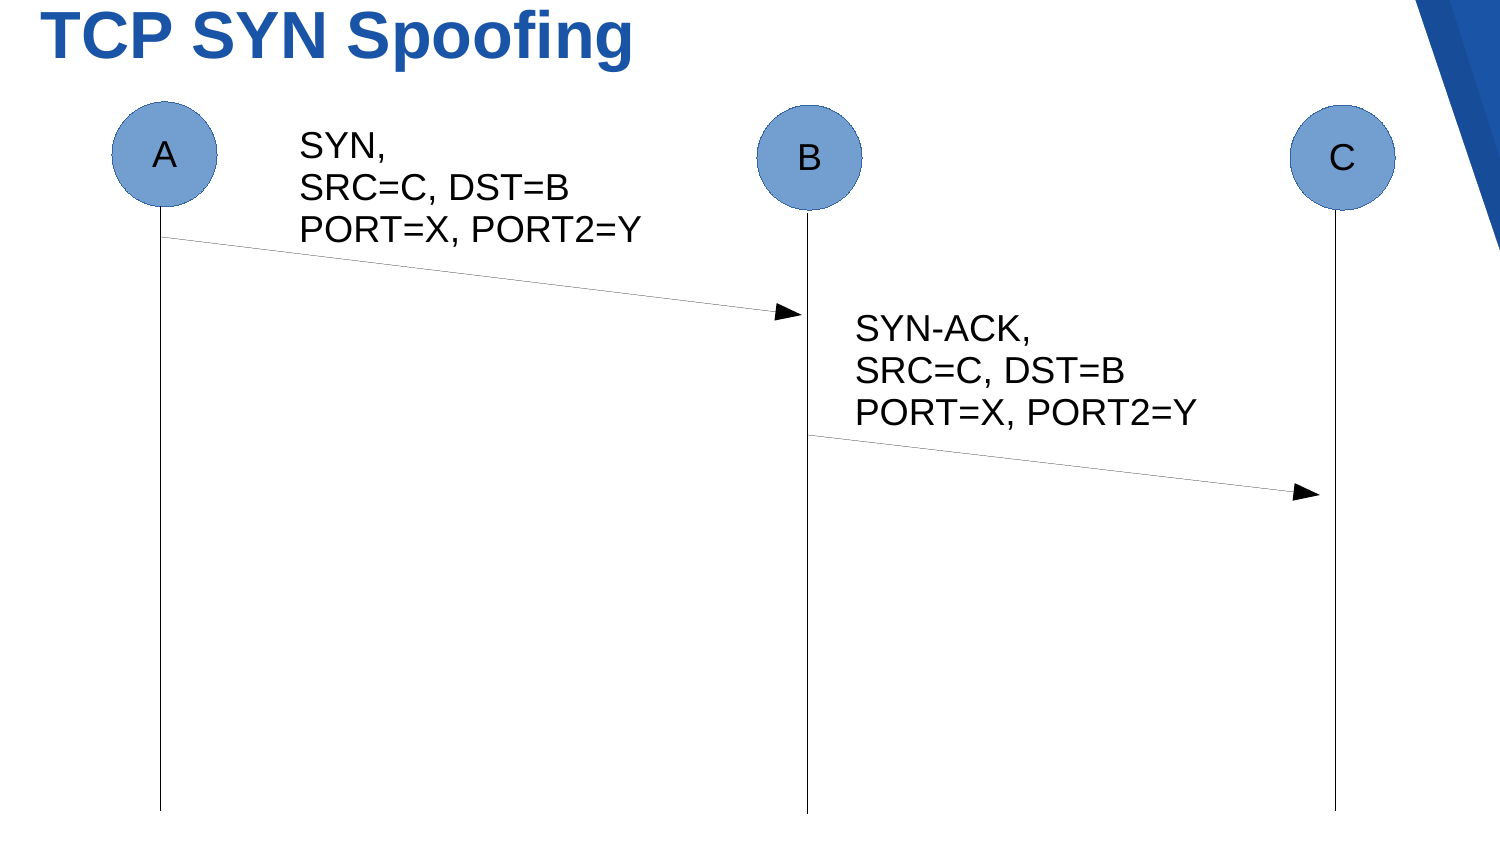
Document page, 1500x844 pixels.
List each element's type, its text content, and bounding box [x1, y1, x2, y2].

text_box SYN, SRC=C, DST=B PORT=X, PORT2=Y [284, 117, 757, 301]
text_box A [111, 101, 218, 207]
title TCP SYN Spoofing [25, 19, 814, 87]
text_box SYN-ACK, SRC=C, DST=B PORT=X, PORT2=Y [840, 300, 1313, 483]
text_box C [1290, 105, 1396, 211]
text_box B [757, 105, 863, 211]
